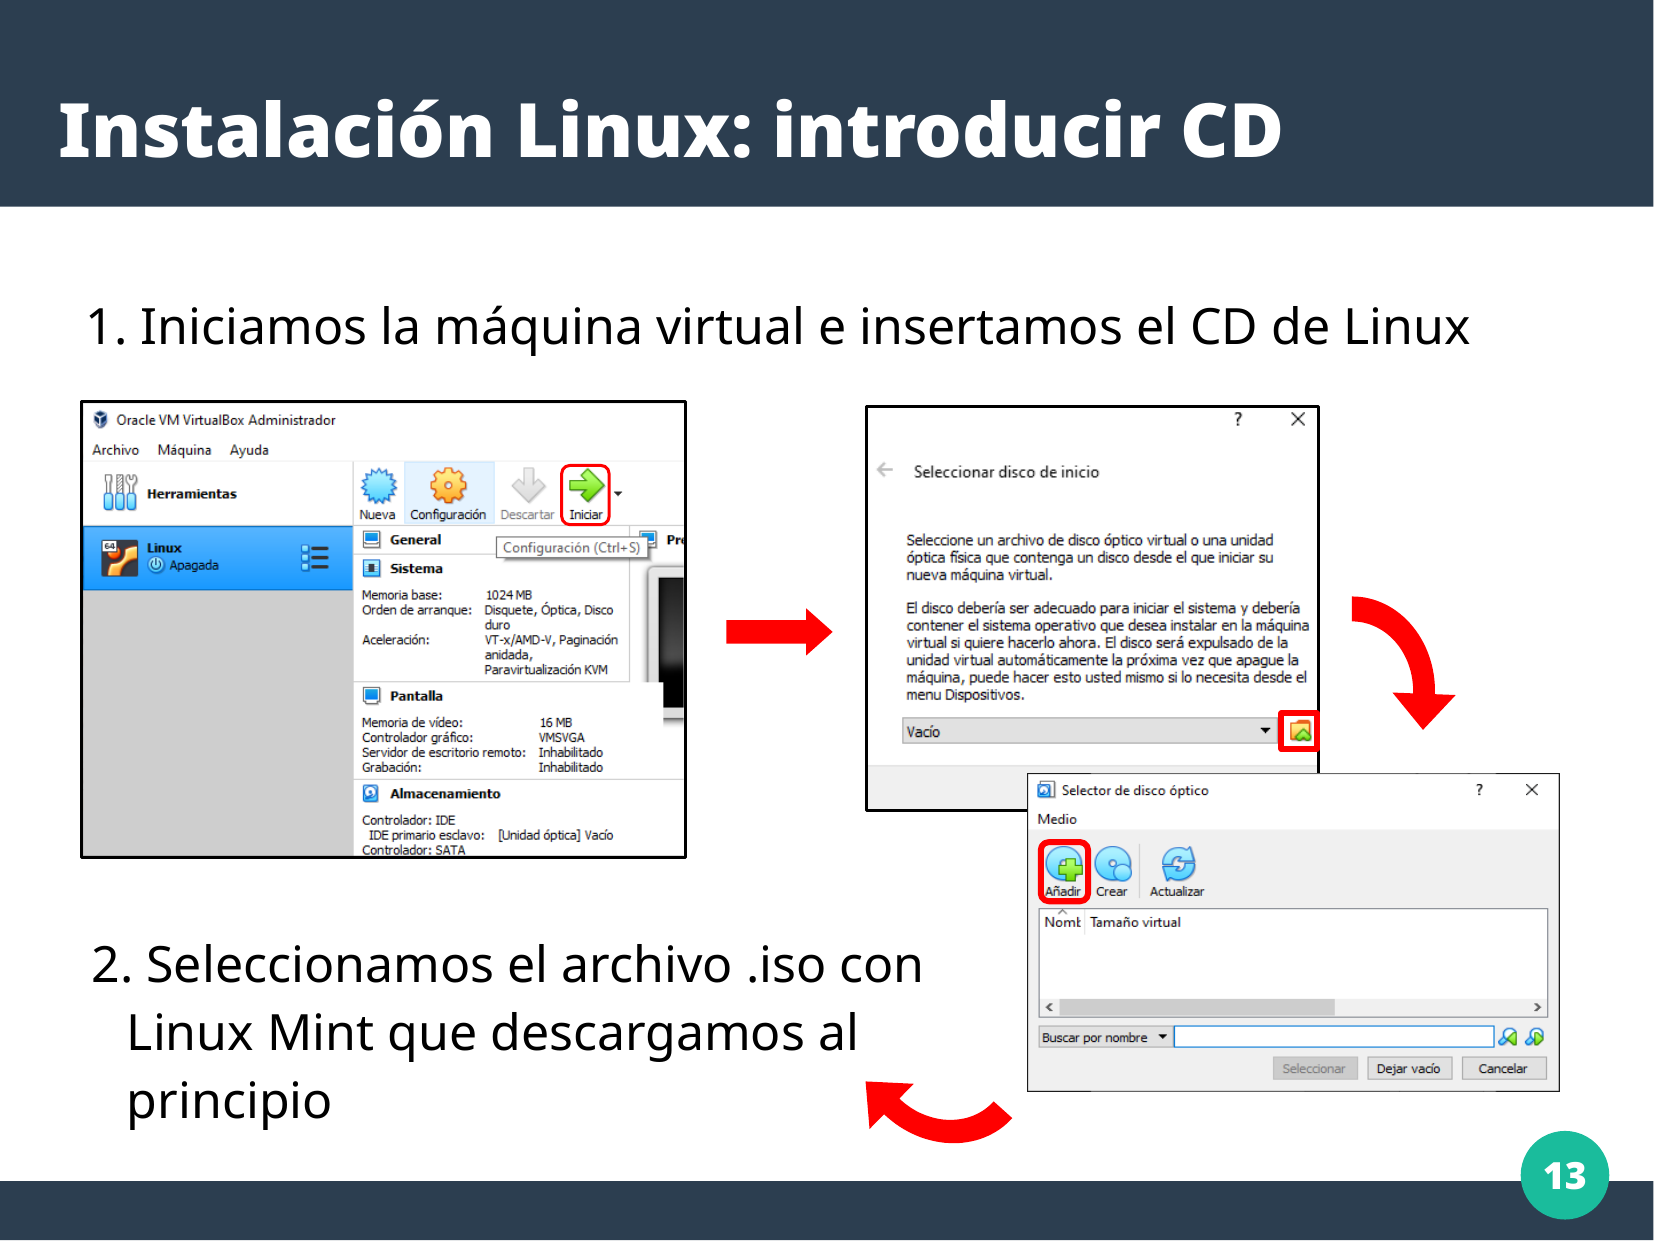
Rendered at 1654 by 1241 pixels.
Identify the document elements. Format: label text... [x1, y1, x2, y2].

picture [82, 402, 684, 857]
text_box 1. Iniciamos la máquina virtual e insertamos el CD de Linux [70, 283, 1619, 357]
text_box Seleccionamos el archivo .iso con Linux Mint que descargamos al principio [76, 921, 963, 1170]
picture [868, 407, 1560, 1092]
text_box [865, 1081, 1013, 1144]
picture [1284, 716, 1314, 746]
text_box [1351, 596, 1456, 730]
title Instalación Linux: introducir CD [59, 49, 1595, 207]
text_box [726, 608, 833, 656]
